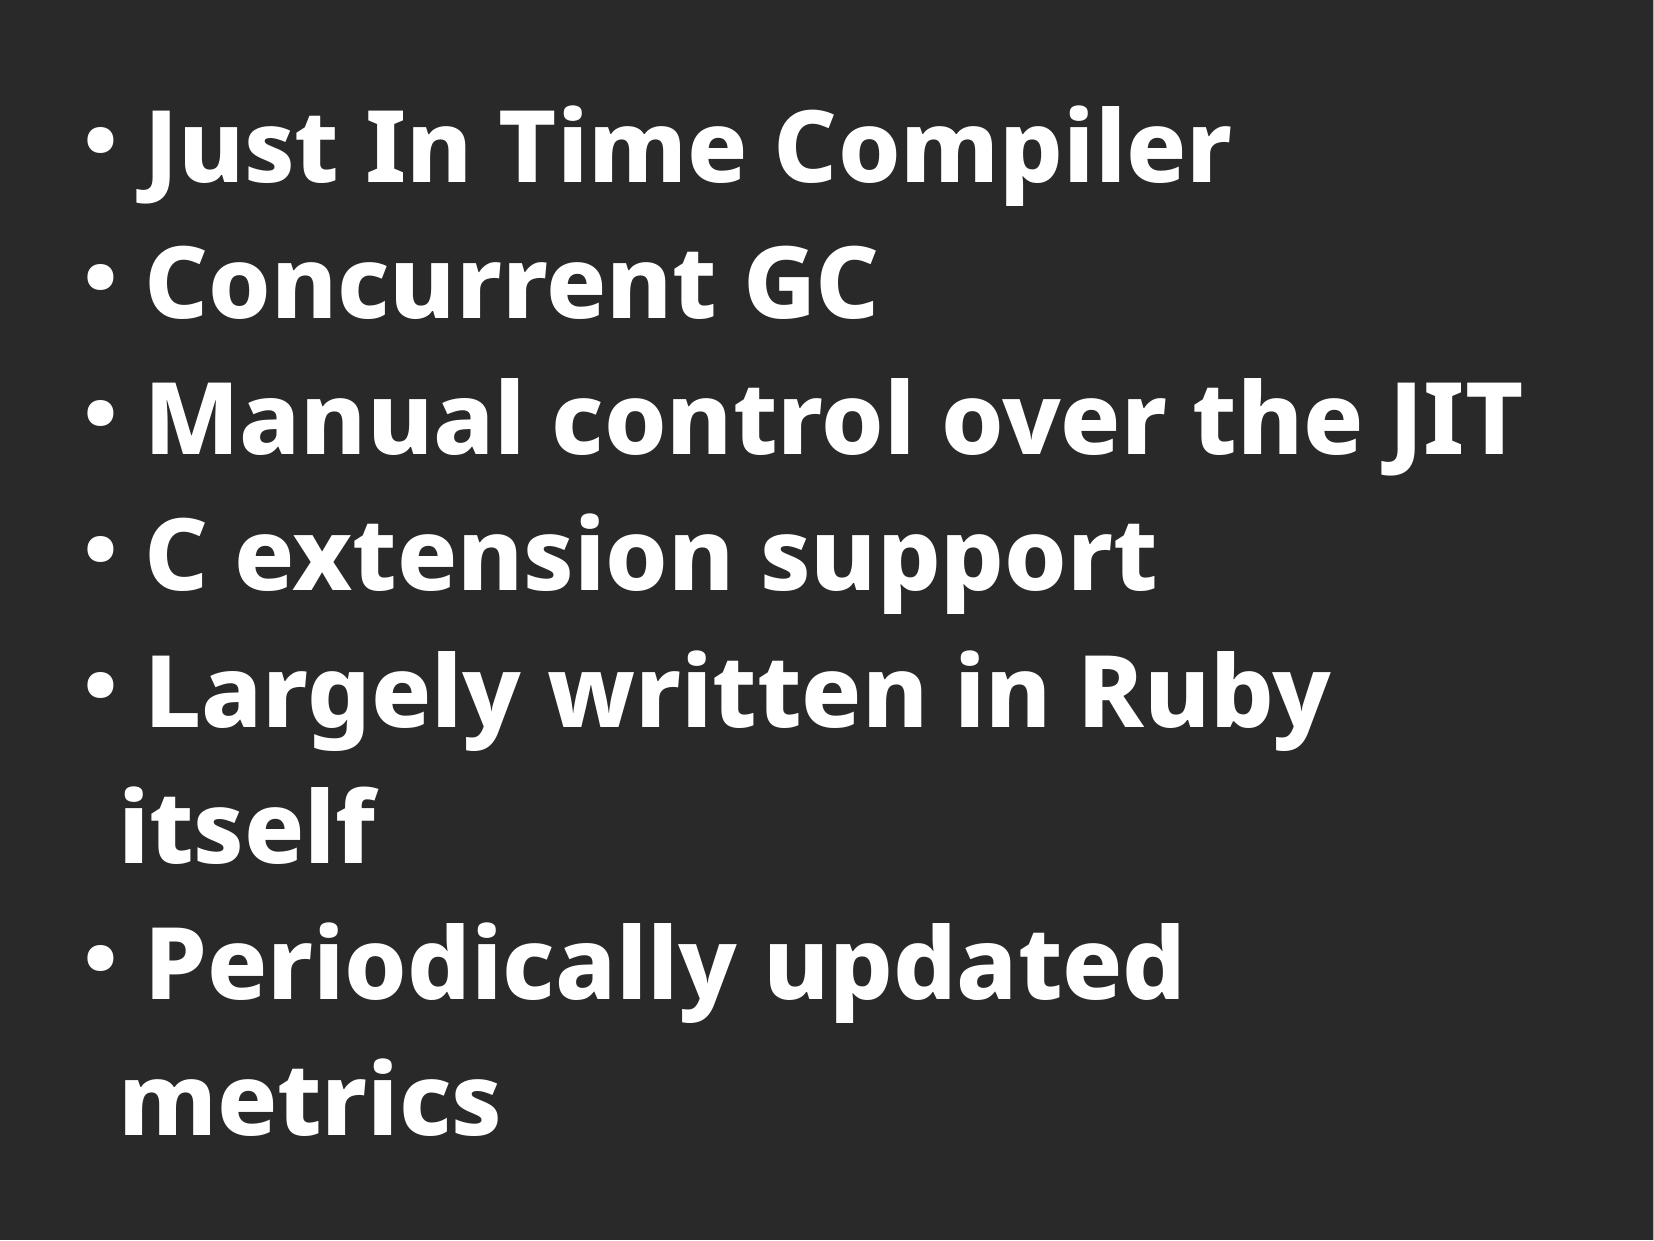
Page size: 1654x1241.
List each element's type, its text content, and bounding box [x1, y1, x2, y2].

subtitle Just In Time Compiler Concurrent GC Manual control over the JIT C extension support Largely written in Ruby itself Periodically updated metrics [82, 230, 1571, 1011]
